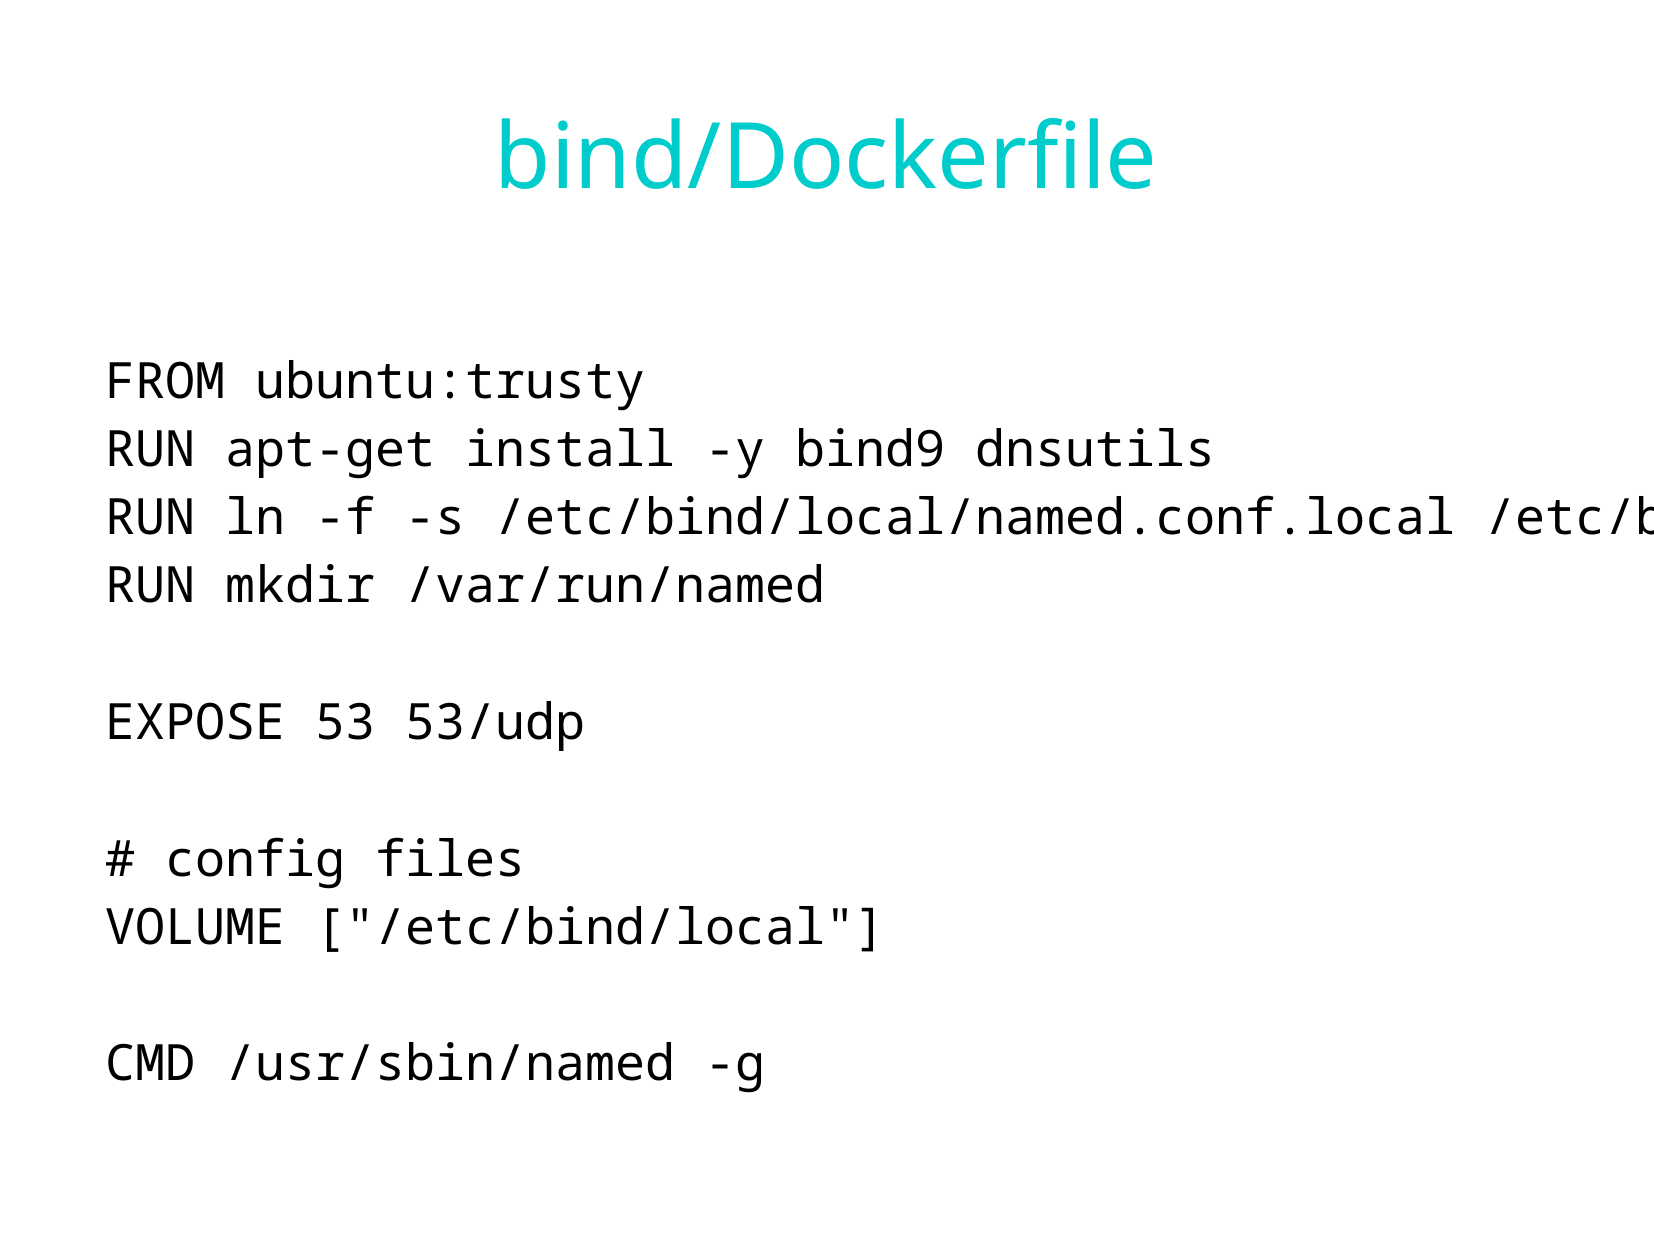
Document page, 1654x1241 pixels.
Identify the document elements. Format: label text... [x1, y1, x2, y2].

text_box FROM ubuntu:trusty RUN apt-get install -y bind9 dnsutils RUN ln -f -s /etc/bind/local/named.conf.local /etc/bind/ RUN mkdir /var/run/named EXPOSE 53 53/udp # config files VOLUME ["/etc/bind/local"] CMD /usr/sbin/named -g [90, 337, 1654, 991]
title bind/Dockerfile [82, 49, 1571, 257]
